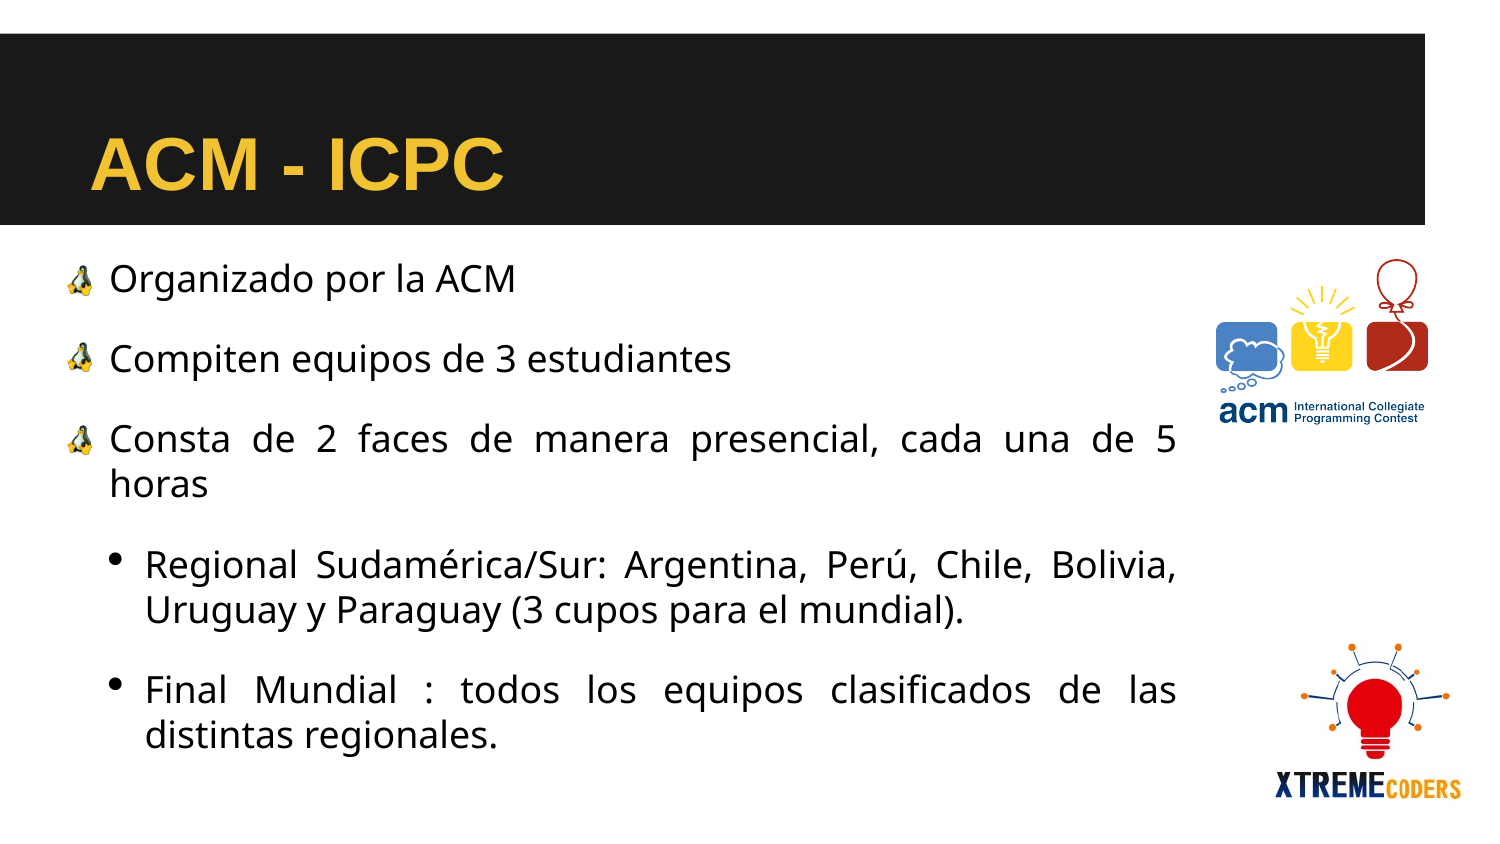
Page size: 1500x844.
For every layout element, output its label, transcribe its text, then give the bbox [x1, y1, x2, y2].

picture [1275, 640, 1465, 804]
text_box ACM - ICPC [74, 33, 1425, 221]
picture [64, 265, 95, 296]
picture [1216, 259, 1428, 426]
picture [64, 425, 95, 455]
picture [64, 342, 95, 372]
text_box Organizado por la ACM Compiten equipos de 3 estudiantes Consta de 2 faces de manera presencial, cada una de 5 horas Regional Sudamérica/Sur: Argentina, Perú, Chile, Bolivia, Uruguay y Paraguay (3 cupos para el mundial). Final Mundial : todos los equipos clasificados de las distintas regionales. [94, 239, 1193, 808]
